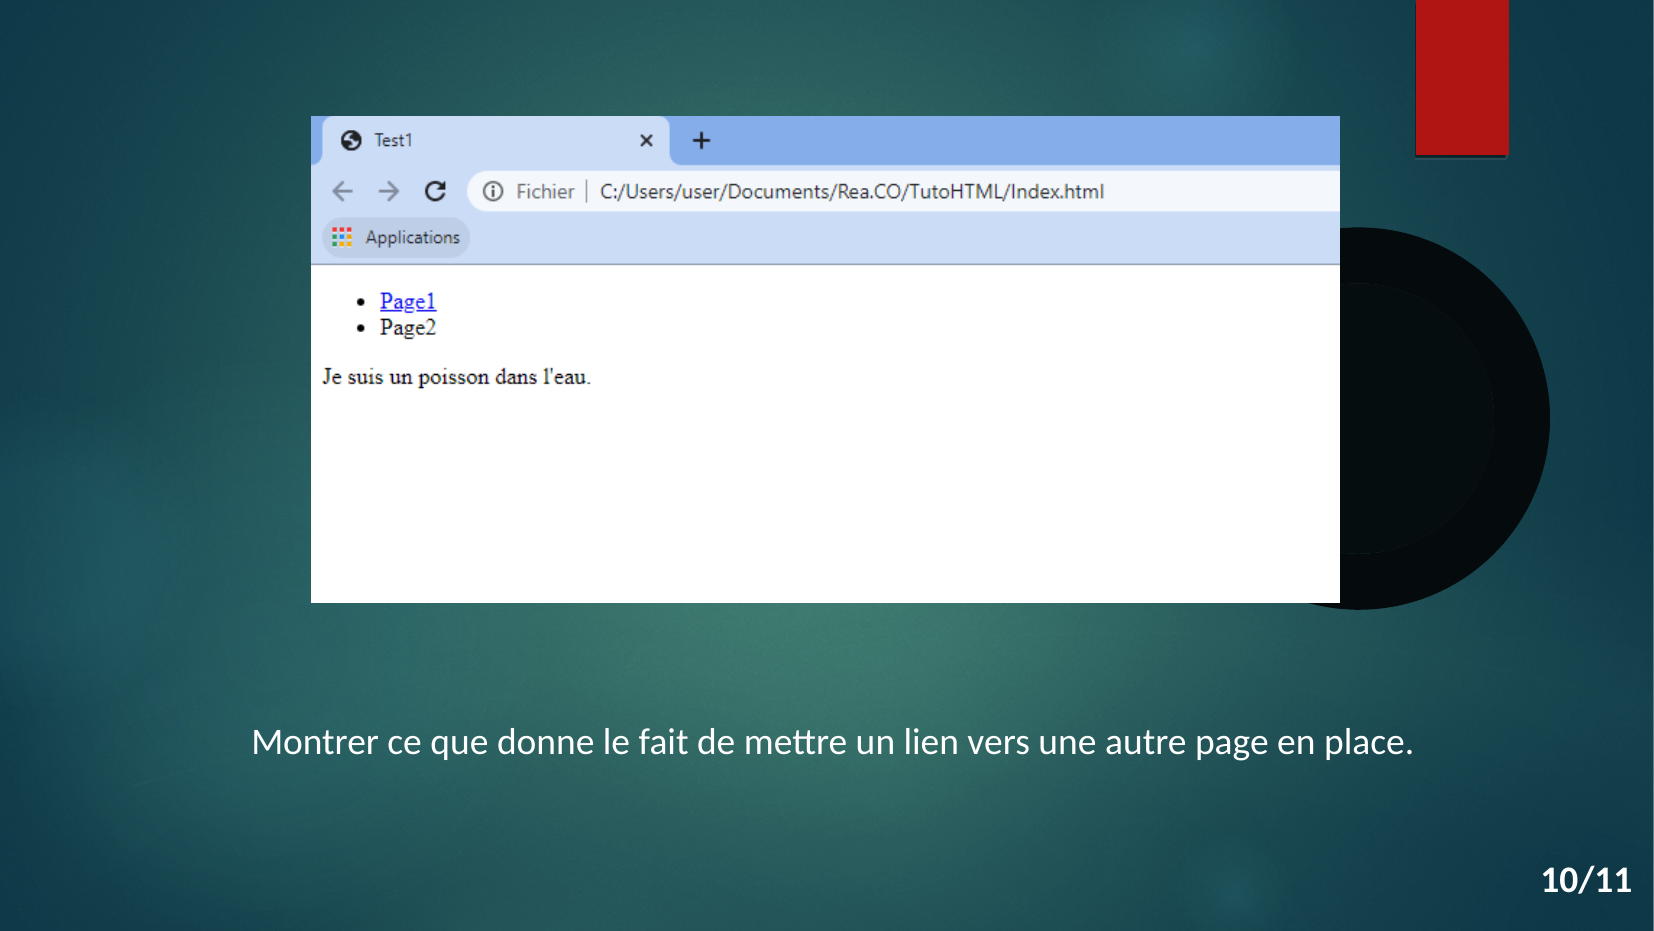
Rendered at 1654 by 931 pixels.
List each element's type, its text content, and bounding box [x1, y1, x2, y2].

text_box 10/11 [1525, 847, 1654, 909]
text_box Montrer ce que donne le fait de mettre un lien vers une autre page en place. [236, 709, 1506, 771]
picture [311, 116, 1340, 603]
